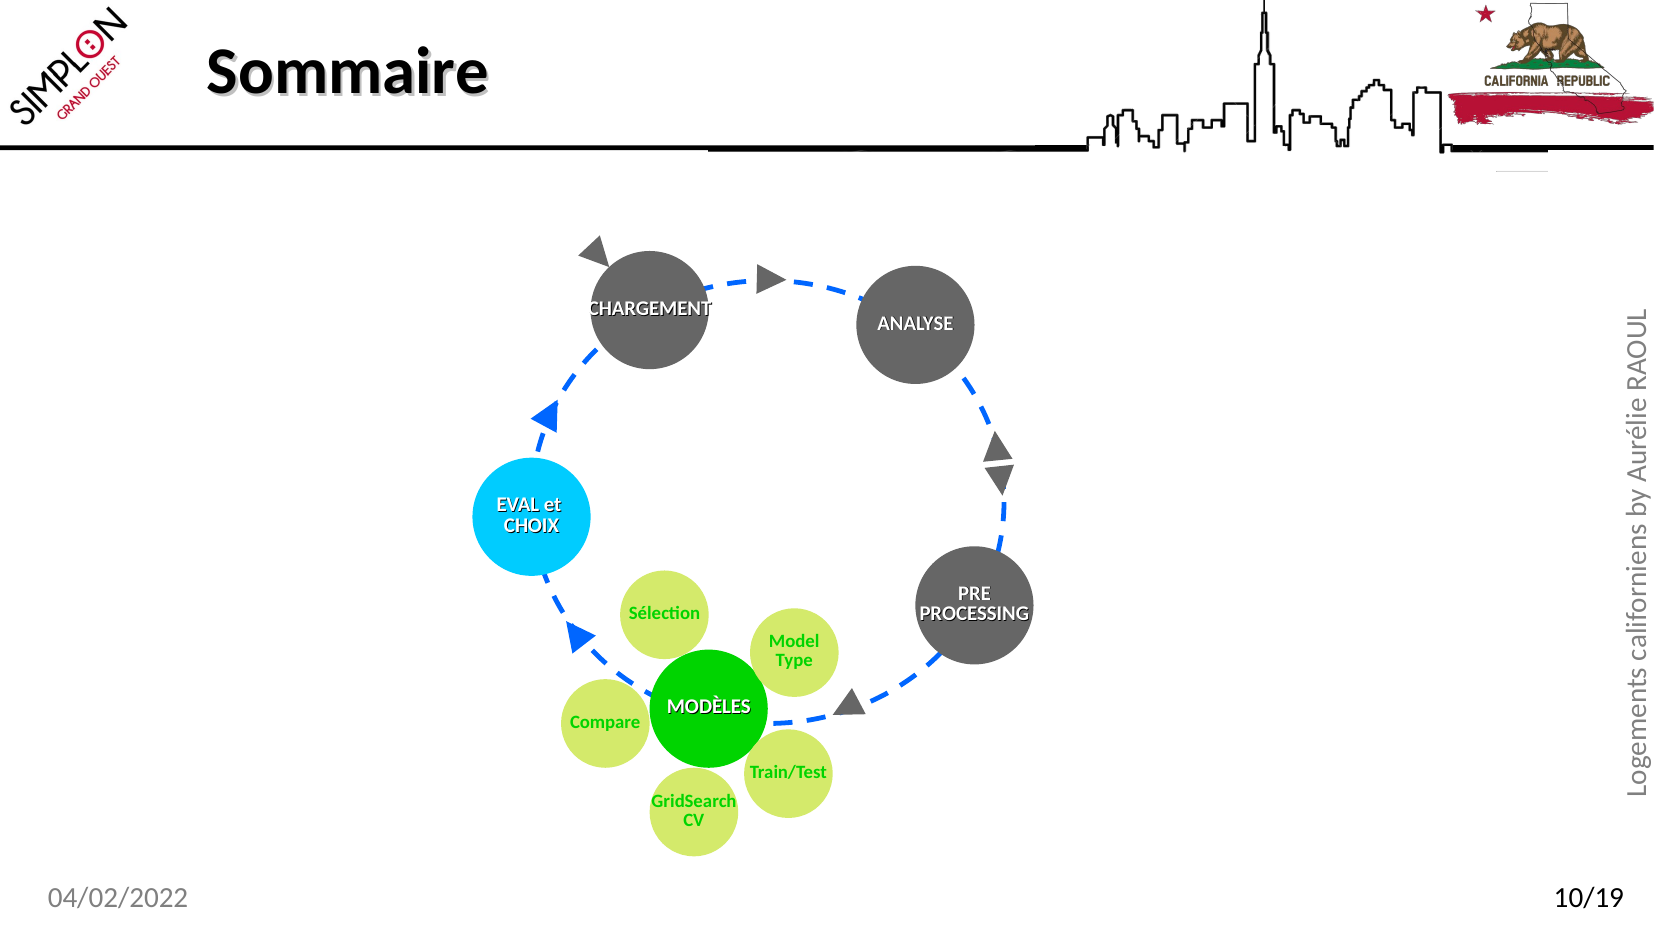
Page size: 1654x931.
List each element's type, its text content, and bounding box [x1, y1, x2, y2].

text_box PRE PROCESSING [915, 546, 1034, 665]
text_box Sélection [620, 570, 709, 660]
text_box Train/Test [744, 729, 833, 818]
text_box CHARGEMENT [590, 250, 709, 370]
text_box [578, 235, 610, 268]
text_box EVAL et CHOIX [472, 457, 591, 576]
text_box ANALYSE [856, 265, 975, 384]
text_box Compare [561, 679, 650, 768]
text_box [530, 264, 1014, 724]
picture [2, 2, 147, 145]
text_box GridSearch CV [649, 767, 739, 857]
title Sommaire [206, 24, 1447, 129]
picture [708, 0, 1654, 172]
text_box Model Type [750, 608, 839, 697]
text_box MODÈLES [649, 649, 768, 768]
